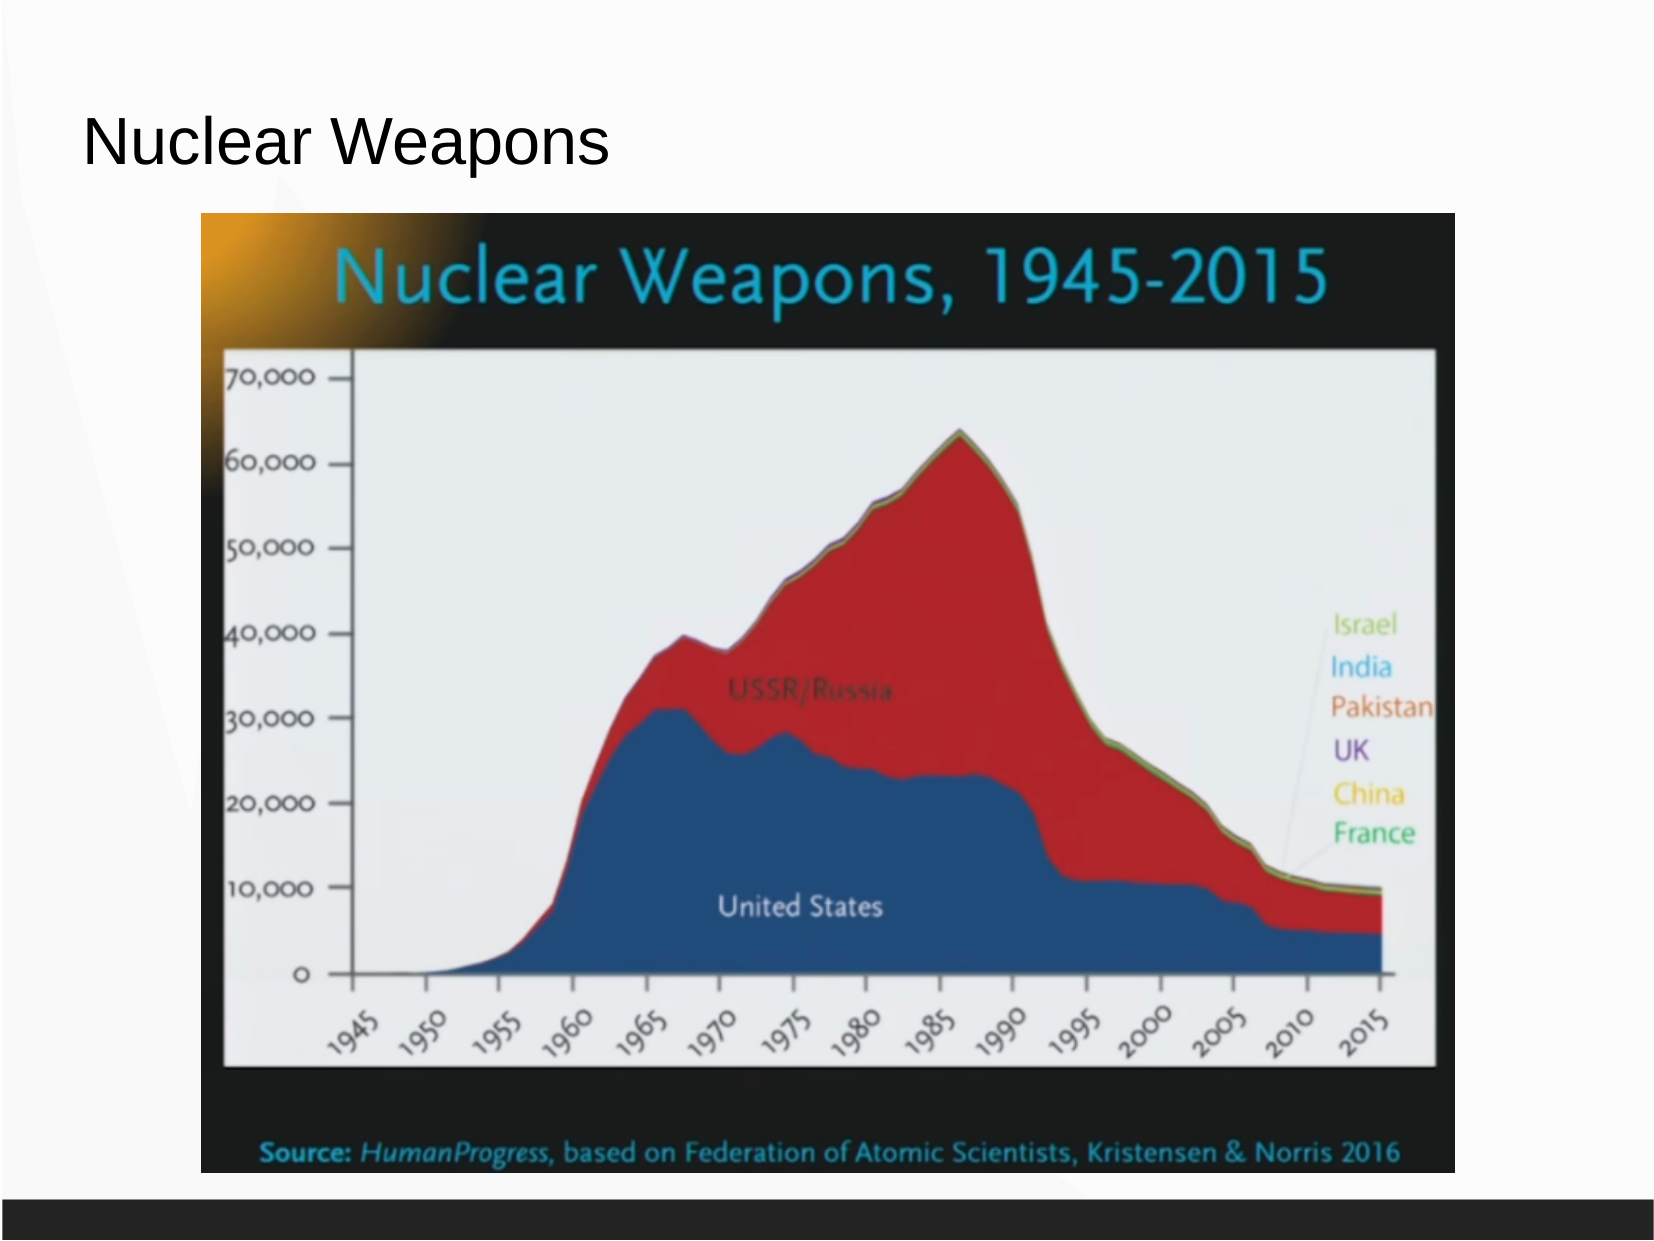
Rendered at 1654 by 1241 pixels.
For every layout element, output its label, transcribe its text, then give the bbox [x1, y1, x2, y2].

picture [2, 0, 1654, 1241]
title Nuclear Weapons [82, 45, 1571, 238]
